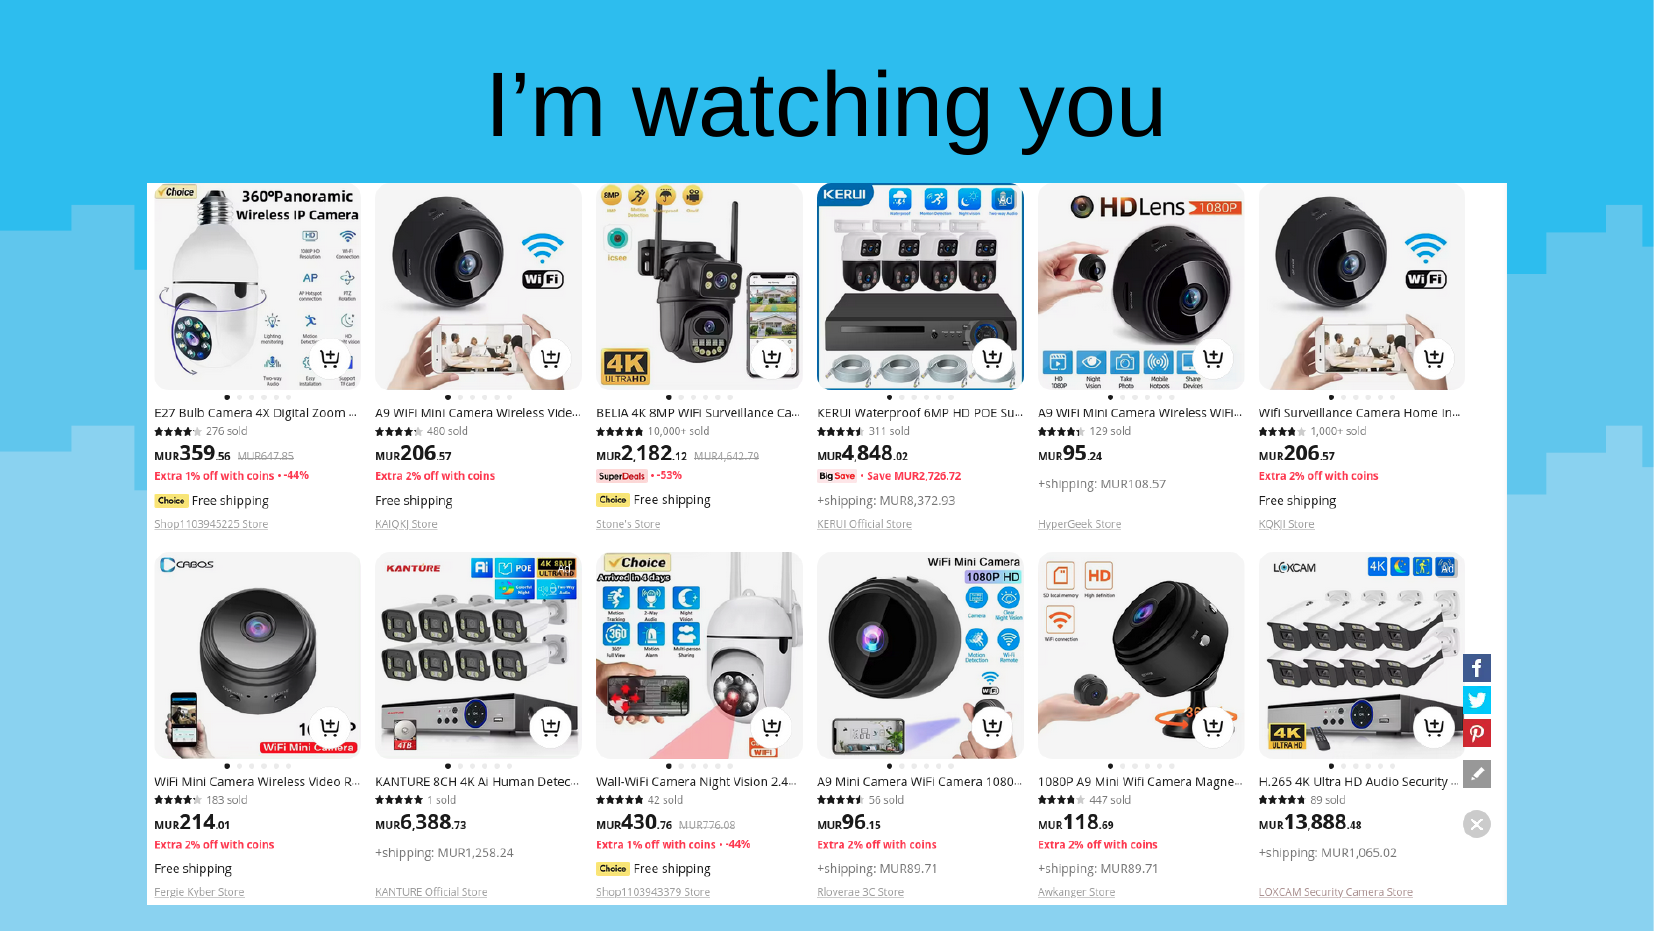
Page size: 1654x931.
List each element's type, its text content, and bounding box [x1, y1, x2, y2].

title I’m watching you [82, 53, 1571, 157]
picture [0, 0, 1654, 931]
